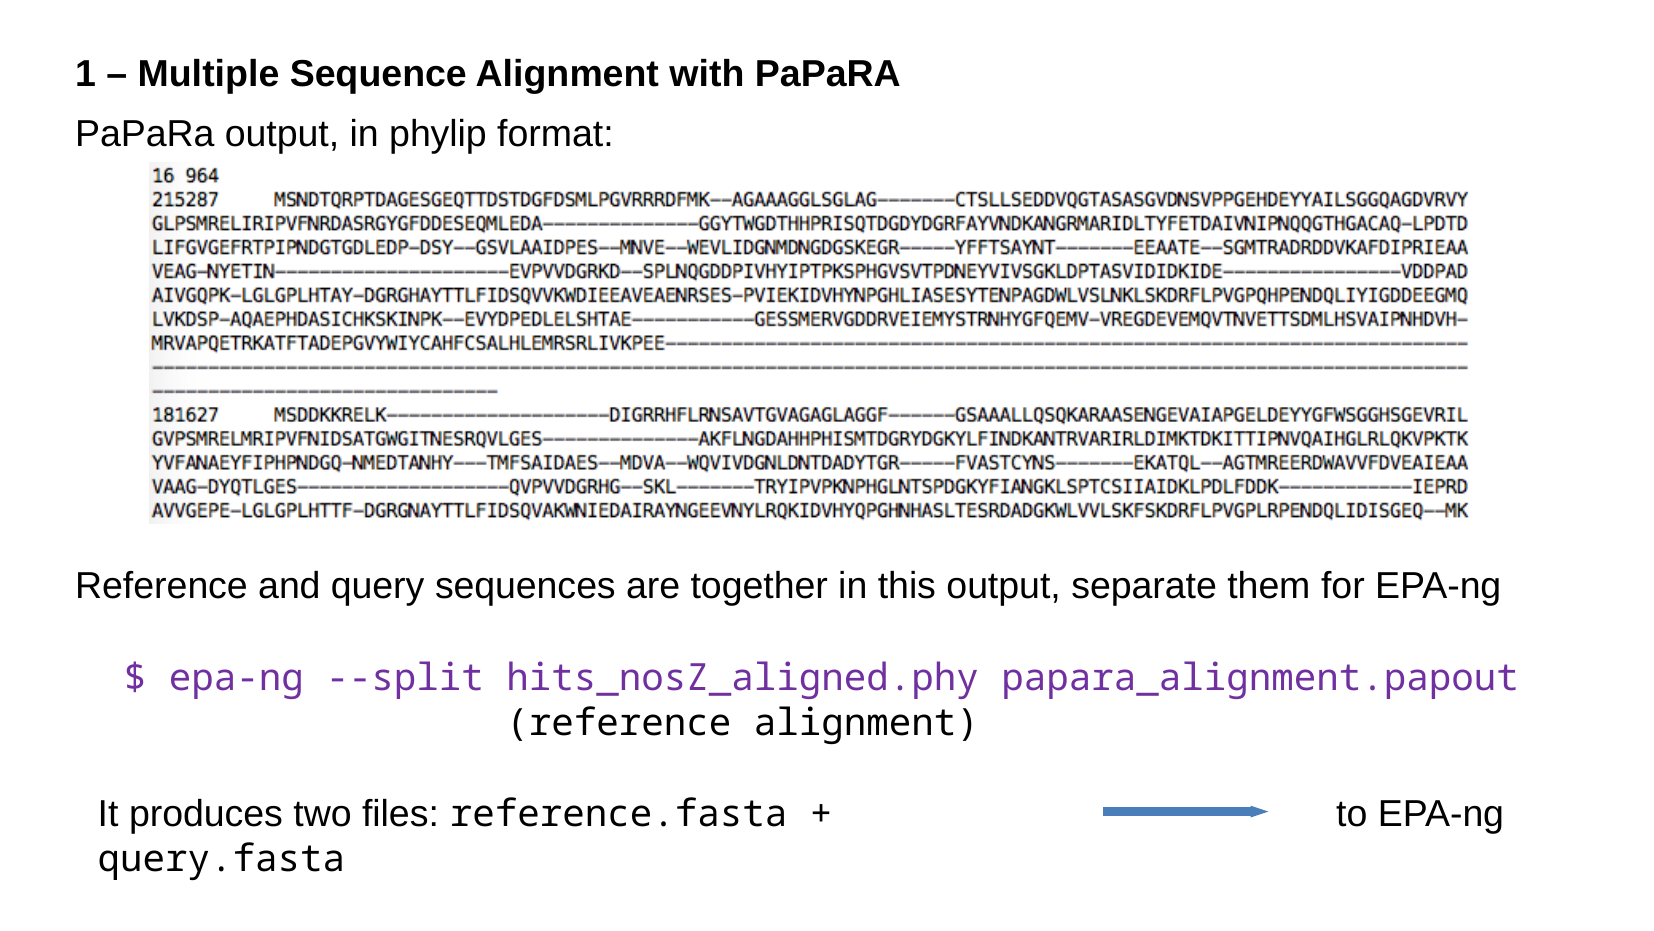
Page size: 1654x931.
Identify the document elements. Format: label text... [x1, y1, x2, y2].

text_box to EPA-ng [1321, 781, 1534, 843]
text_box PaPaRa output, in phylip format: [60, 101, 1327, 163]
text_box $ epa-ng --split hits_nosZ_aligned.phy papara_alignment.papout (reference alignment) [108, 644, 1428, 751]
text_box 1 – Multiple Sequence Alignment with PaPaRA [60, 41, 1476, 102]
text_box It produces two files: reference.fasta + query.fasta [82, 781, 1081, 842]
text_box Reference and query sequences are together in this output, separate them for EPA-ng [60, 554, 1537, 615]
picture [149, 162, 1476, 524]
